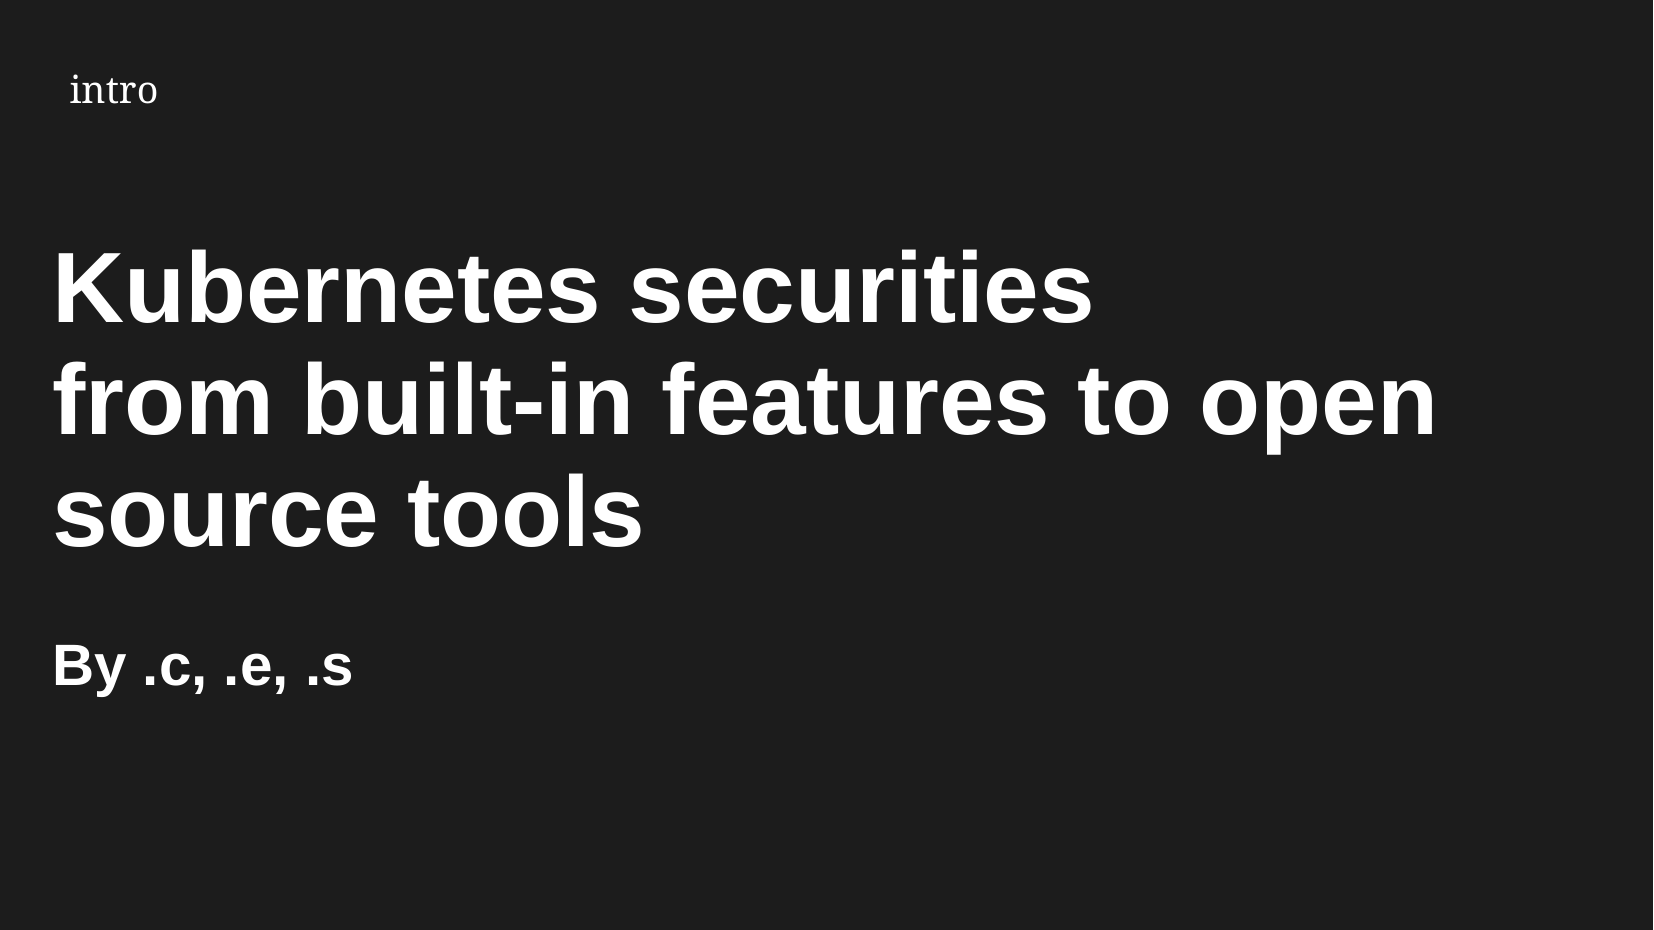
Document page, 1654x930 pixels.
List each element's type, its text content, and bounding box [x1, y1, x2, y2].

text_box Kubernetes securities from built-in features to open source tools By .c, .e, .s [37, 225, 1463, 706]
text_box intro [54, 56, 451, 113]
